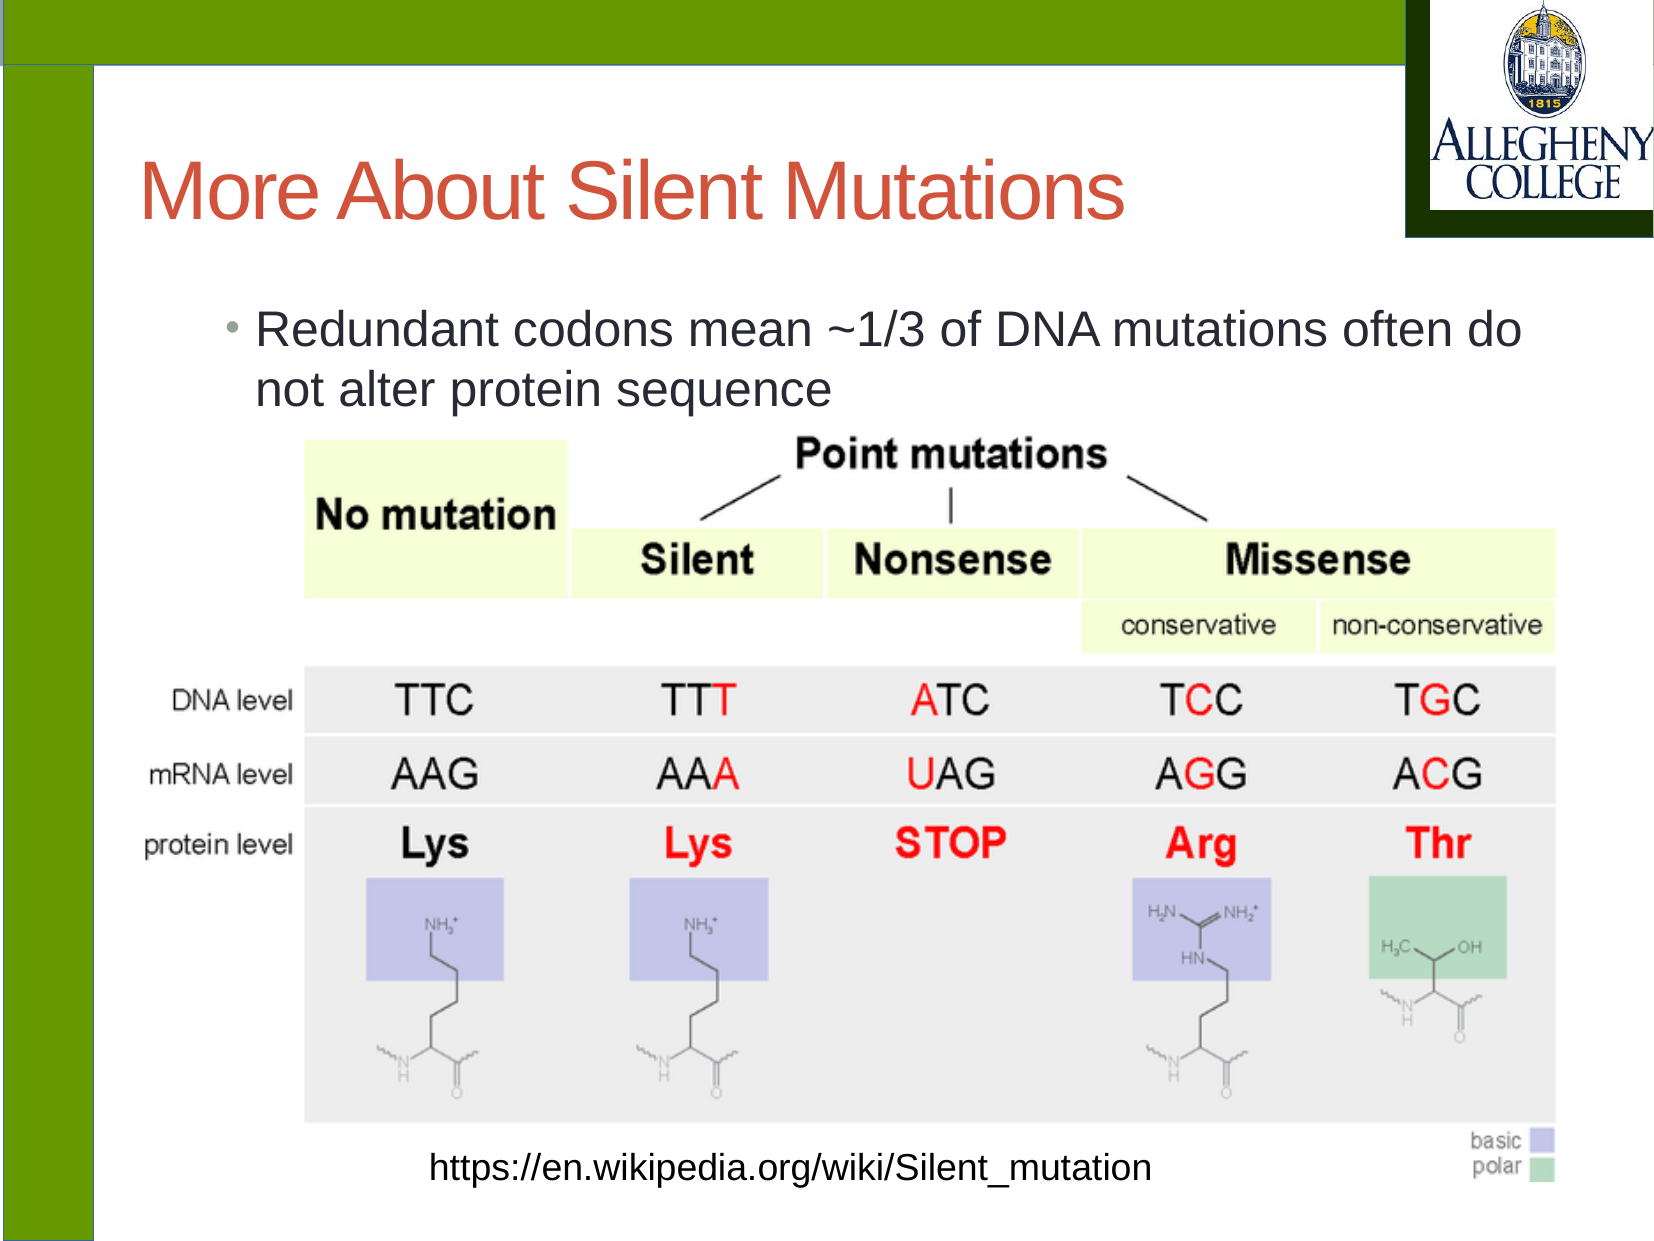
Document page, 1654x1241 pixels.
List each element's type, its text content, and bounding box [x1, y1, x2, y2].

picture [1430, 0, 1654, 210]
title More About Silent Mutations [124, 96, 1613, 276]
text_box https://en.wikipedia.org/wiki/Silent_mutation [414, 1138, 1366, 1238]
text_box [3, 0, 1654, 1241]
list Redundant codons mean ~1/3 of DNA mutations often do not alter protein sequence [210, 289, 1571, 466]
picture [144, 431, 1557, 1182]
